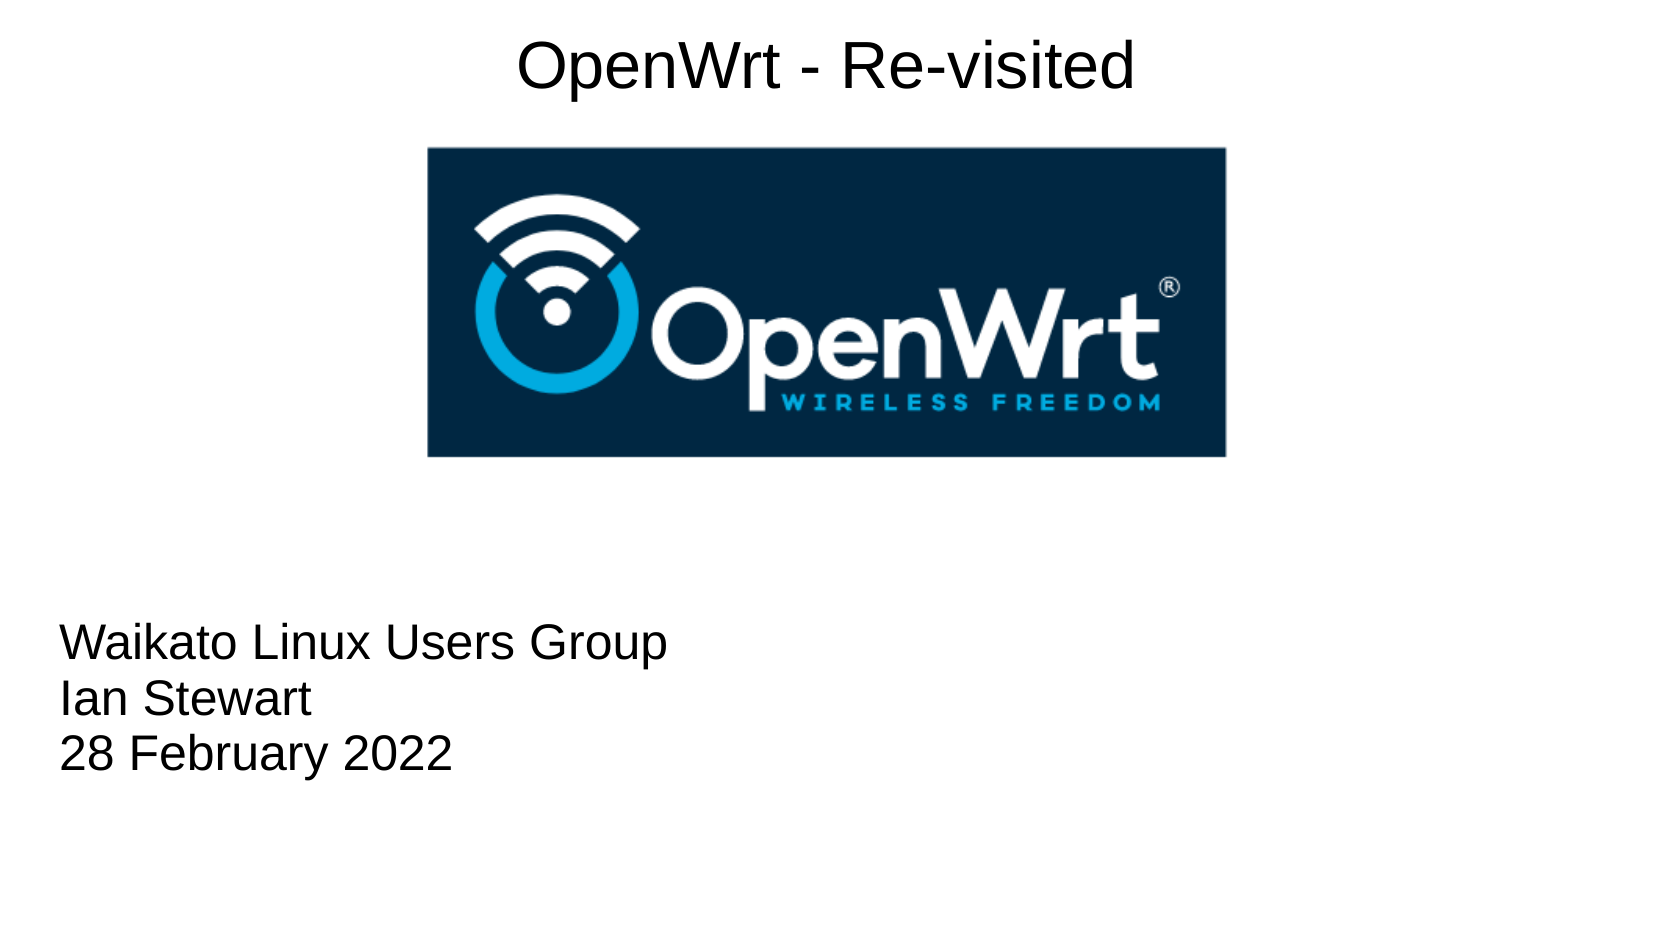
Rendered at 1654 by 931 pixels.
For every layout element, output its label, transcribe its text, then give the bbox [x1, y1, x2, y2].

subtitle Waikato Linux Users Group Ian Stewart 28 February 2022 [59, 614, 1548, 782]
title OpenWrt - Re-visited [82, 28, 1571, 104]
picture [423, 141, 1235, 462]
